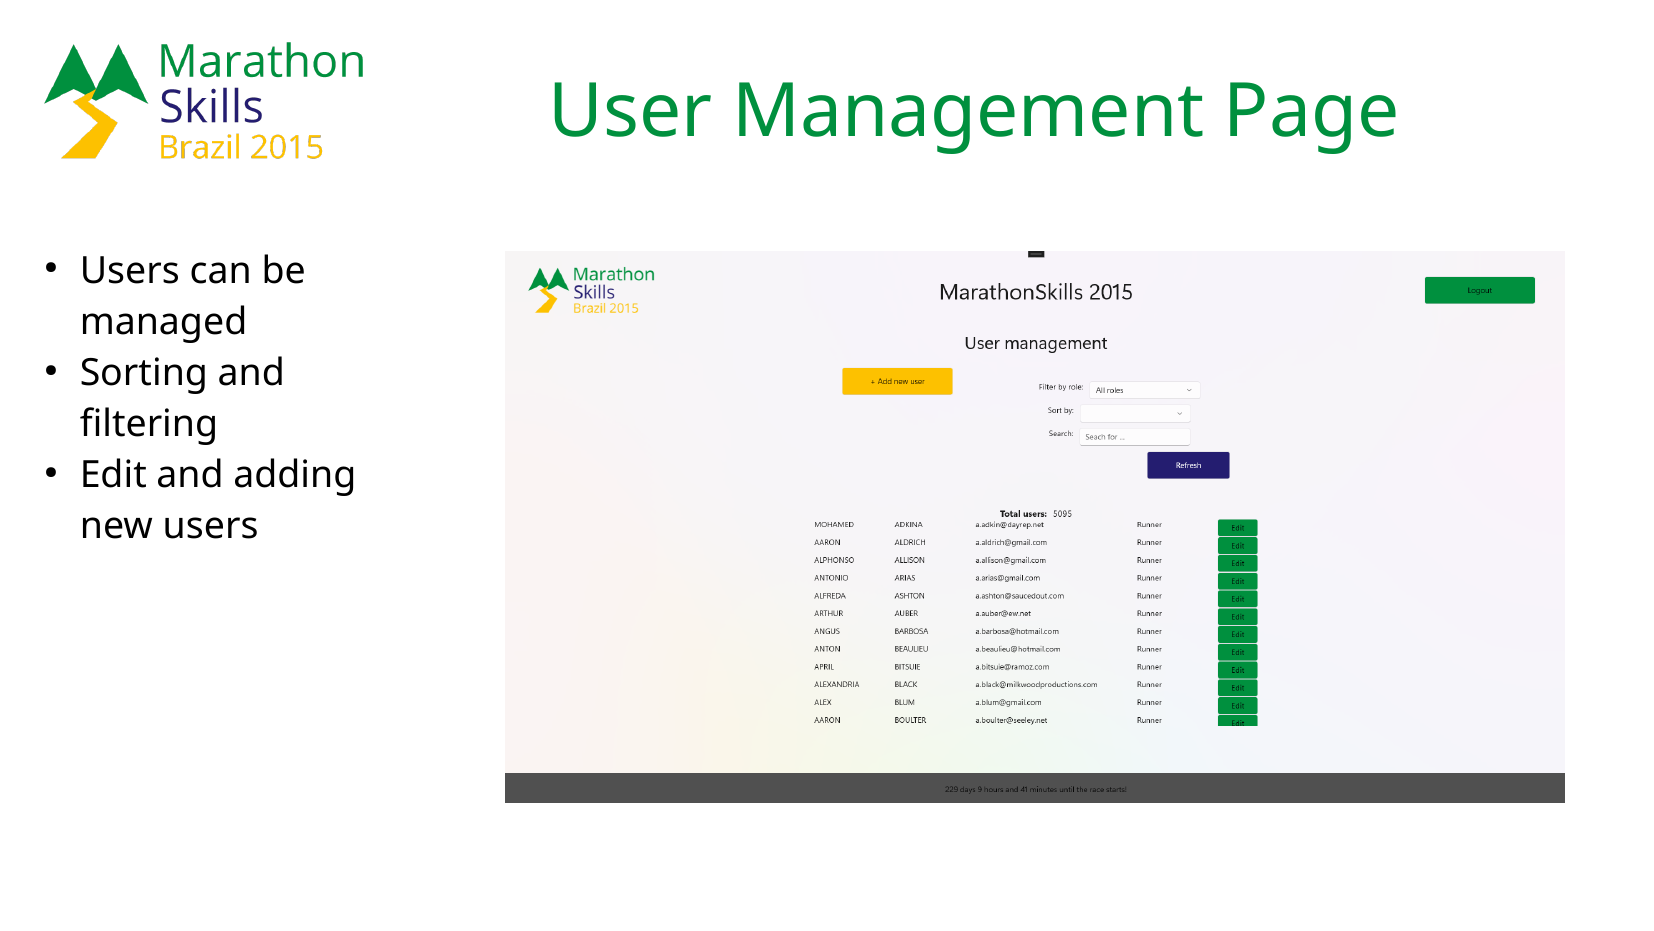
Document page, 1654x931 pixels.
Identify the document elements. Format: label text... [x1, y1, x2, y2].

picture [505, 251, 1565, 803]
picture [29, 29, 384, 173]
text_box Users can be managed Sorting and filtering Edit and adding new users [29, 236, 443, 827]
title User Management Page [413, 29, 1536, 185]
